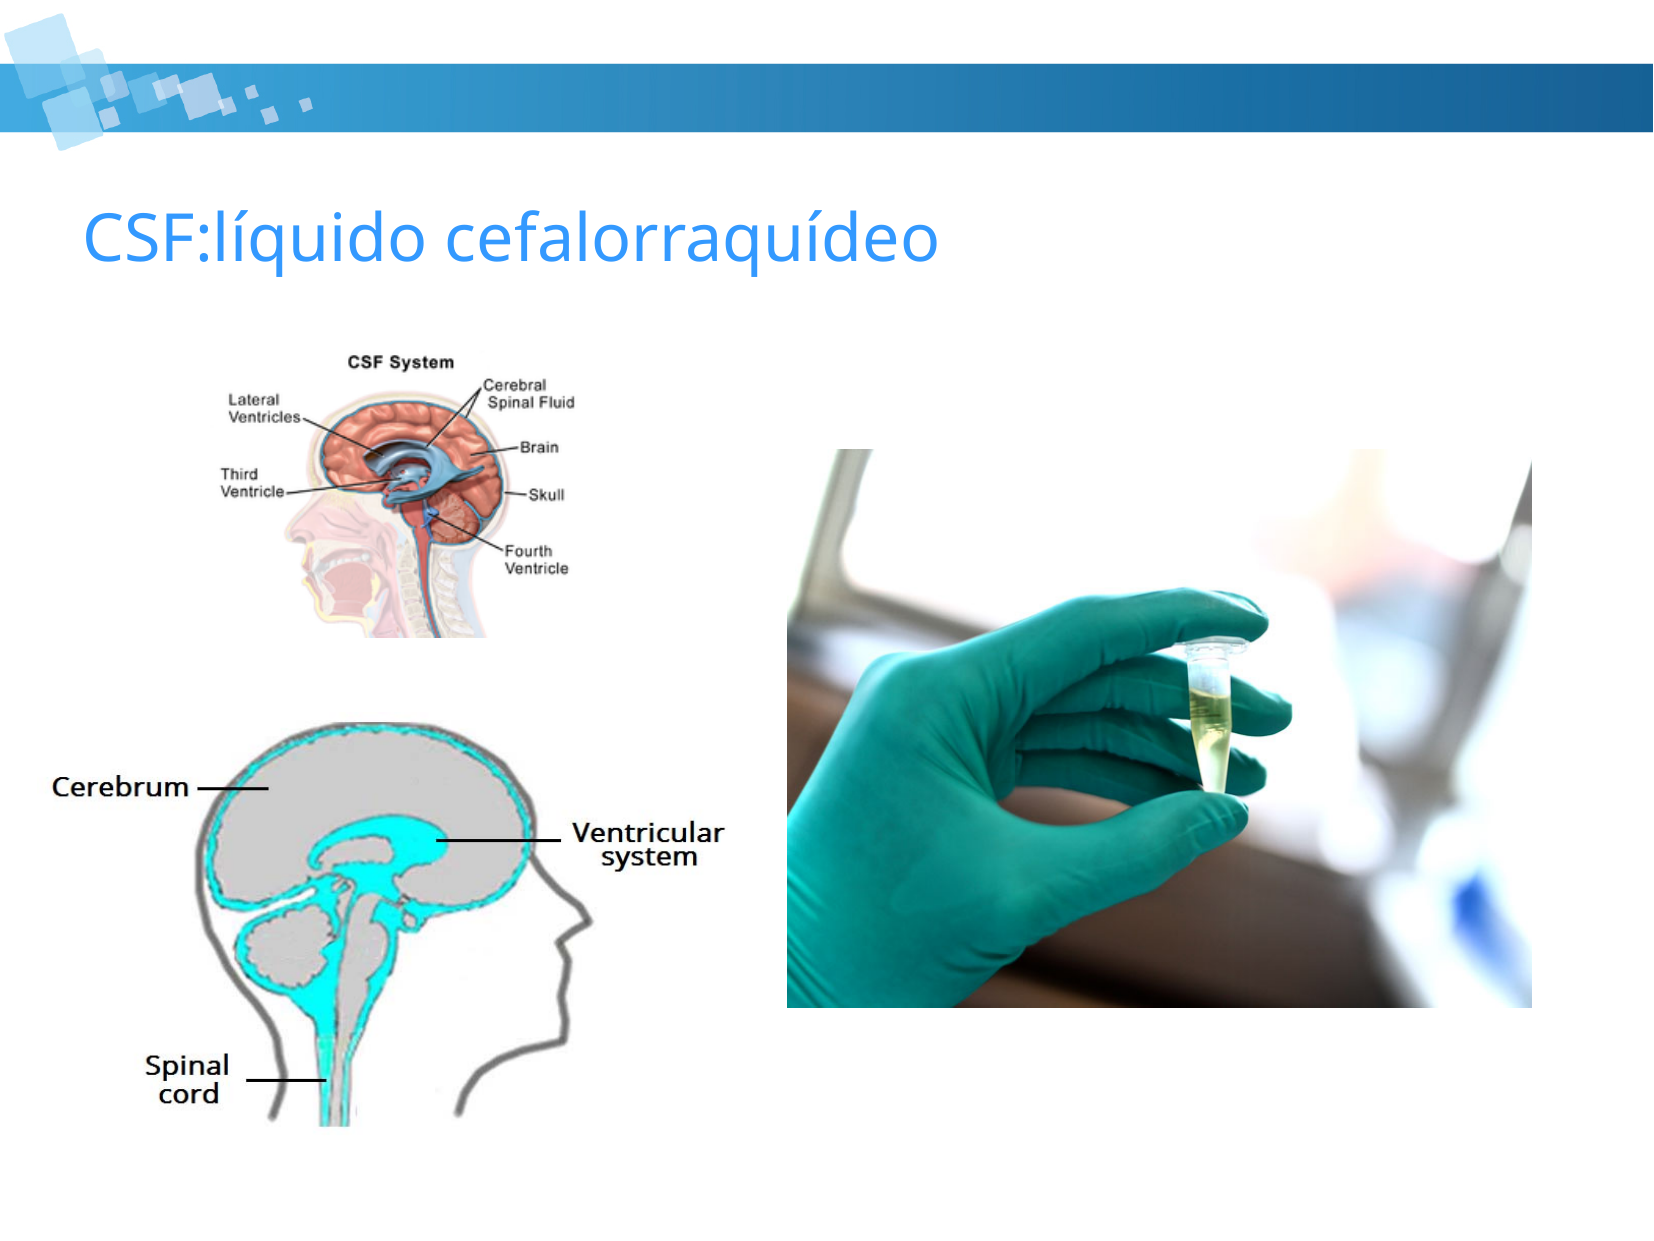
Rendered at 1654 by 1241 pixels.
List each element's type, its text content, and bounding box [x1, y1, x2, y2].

picture [0, 0, 1653, 1238]
title CSF:líquido cefalorraquídeo [82, 131, 1571, 339]
